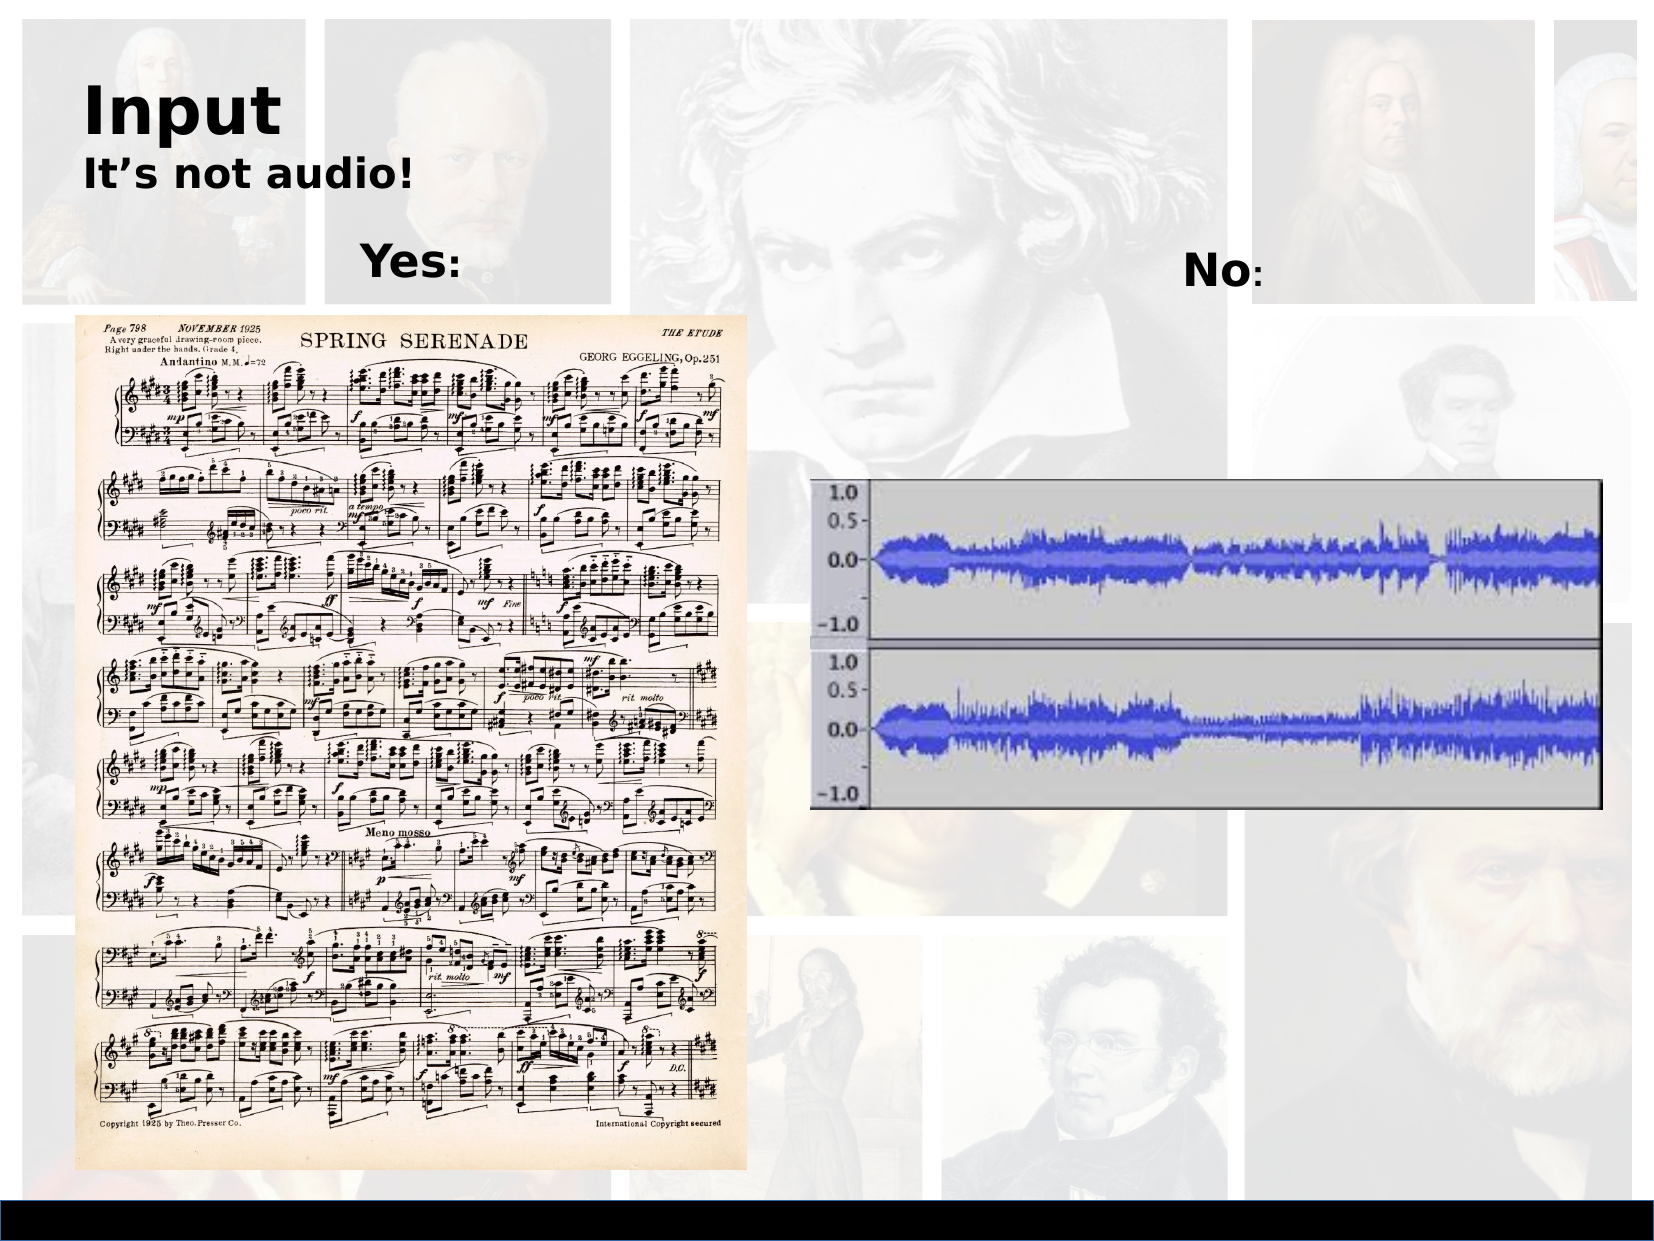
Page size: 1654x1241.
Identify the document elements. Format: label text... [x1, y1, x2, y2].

title Input It’s not audio! [82, 59, 1571, 212]
text_box No: [1167, 236, 1288, 354]
picture [75, 315, 747, 1170]
text_box Yes: [345, 227, 522, 296]
picture [810, 479, 1603, 811]
